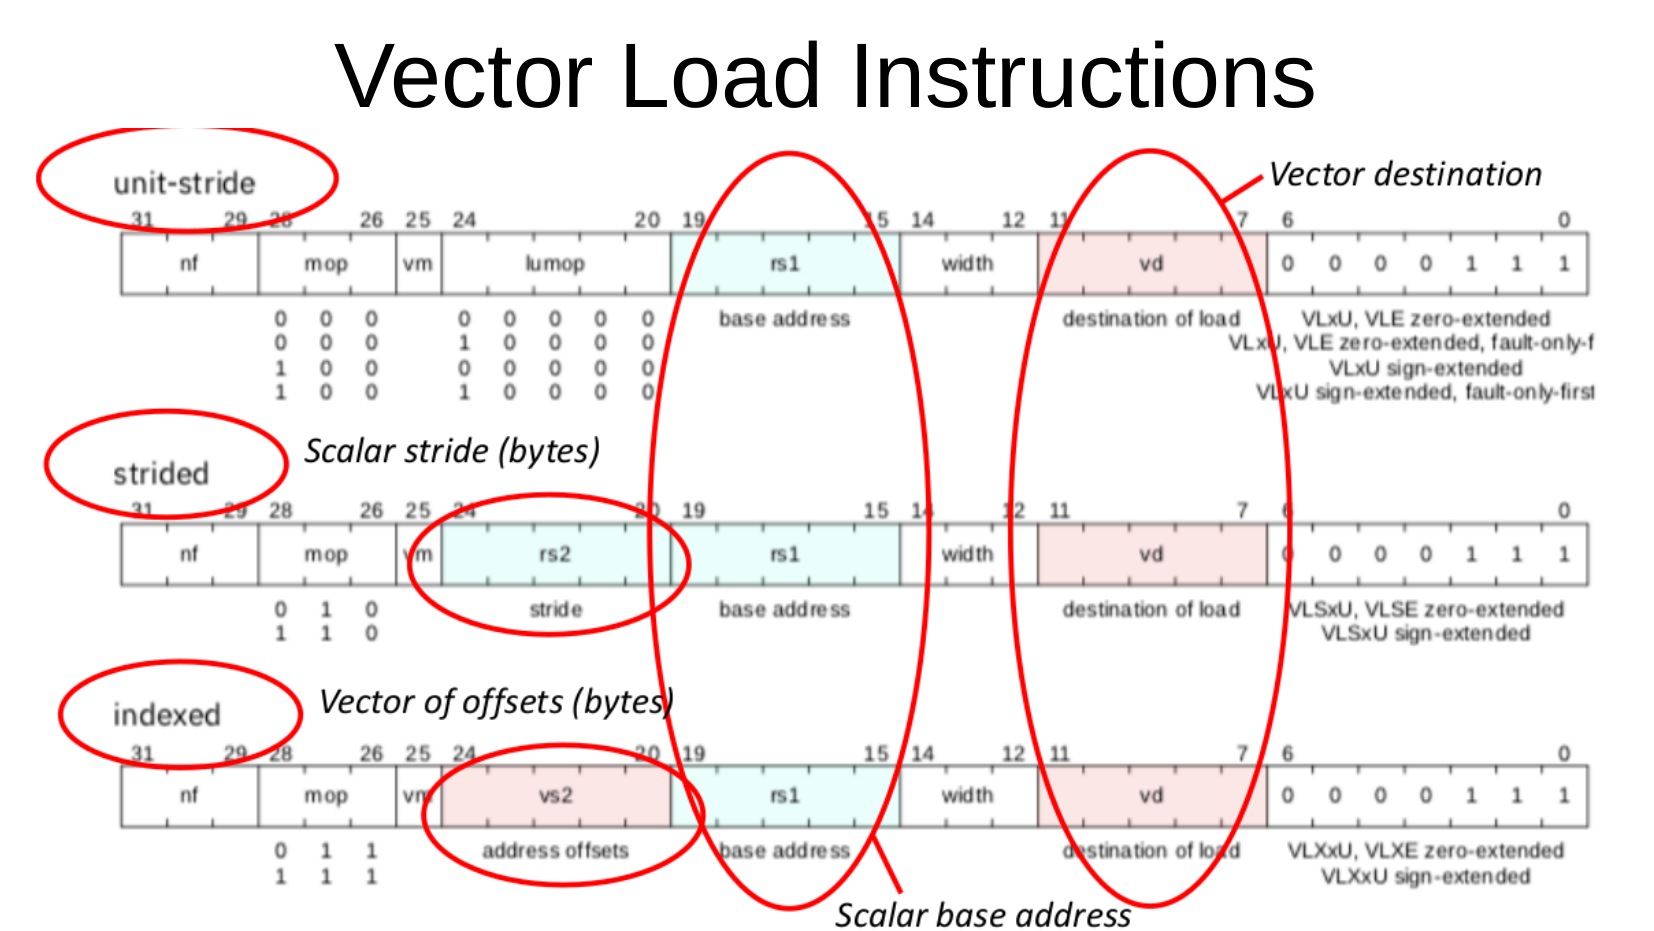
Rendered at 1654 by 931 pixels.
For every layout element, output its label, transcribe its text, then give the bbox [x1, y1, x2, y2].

title Vector Load Instructions [82, 11, 1571, 128]
picture [35, 128, 1620, 931]
